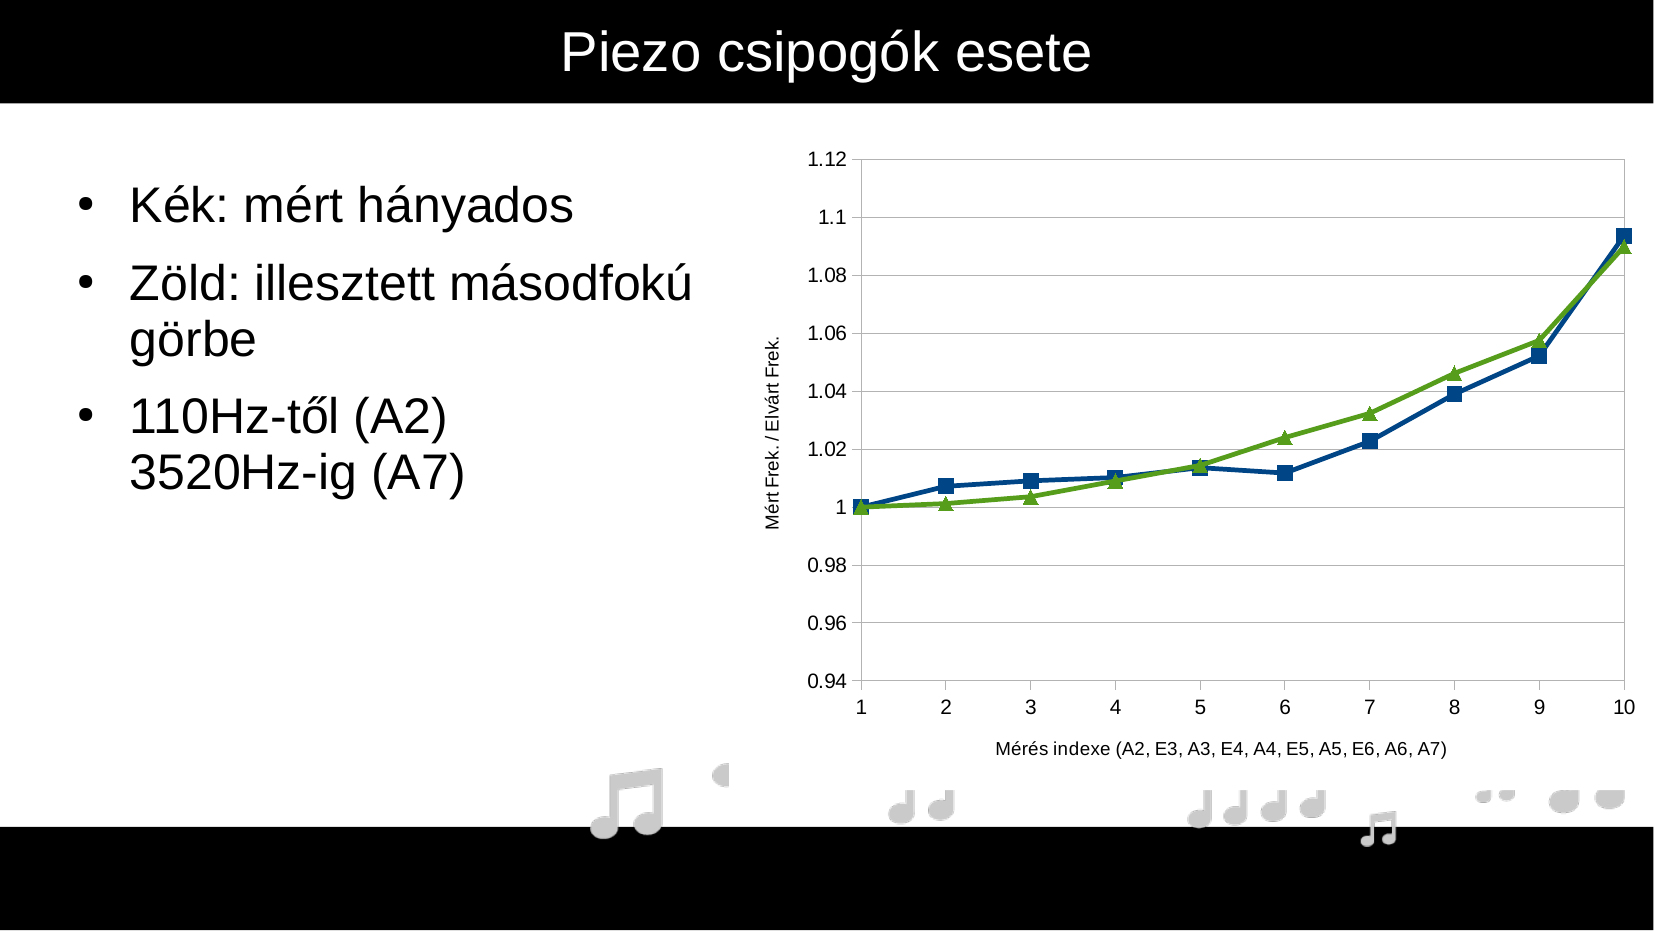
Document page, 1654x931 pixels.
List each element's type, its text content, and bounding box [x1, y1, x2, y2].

chart [729, 135, 1654, 791]
title Piezo csipogók esete [59, 6, 1595, 98]
list Kék: mért hányados Zöld: illesztett másodfokú görbe 110Hz-től (A2) 3520Hz-ig (A7) [59, 177, 729, 768]
